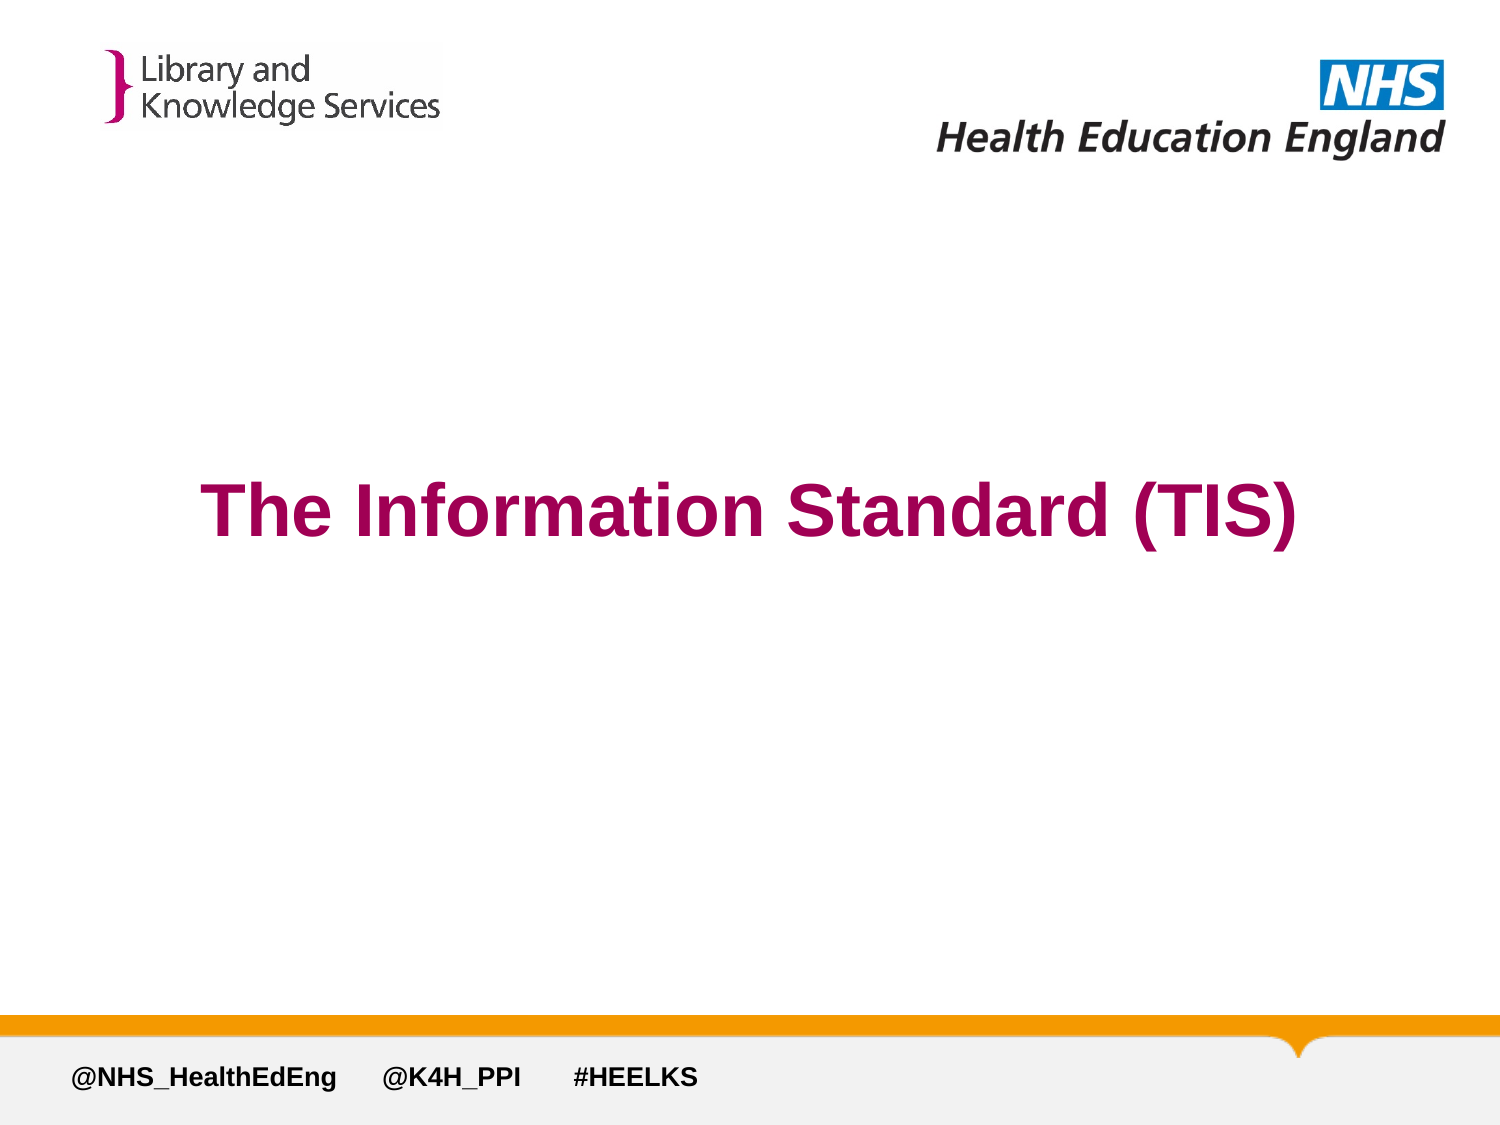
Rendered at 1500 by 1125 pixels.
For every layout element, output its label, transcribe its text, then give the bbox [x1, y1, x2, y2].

title The Information Standard (TIS) [103, 453, 1397, 672]
text_box @NHS_HealthEdEng @K4H_PPI #HEELKS [55, 1052, 932, 1113]
picture [100, 42, 443, 131]
